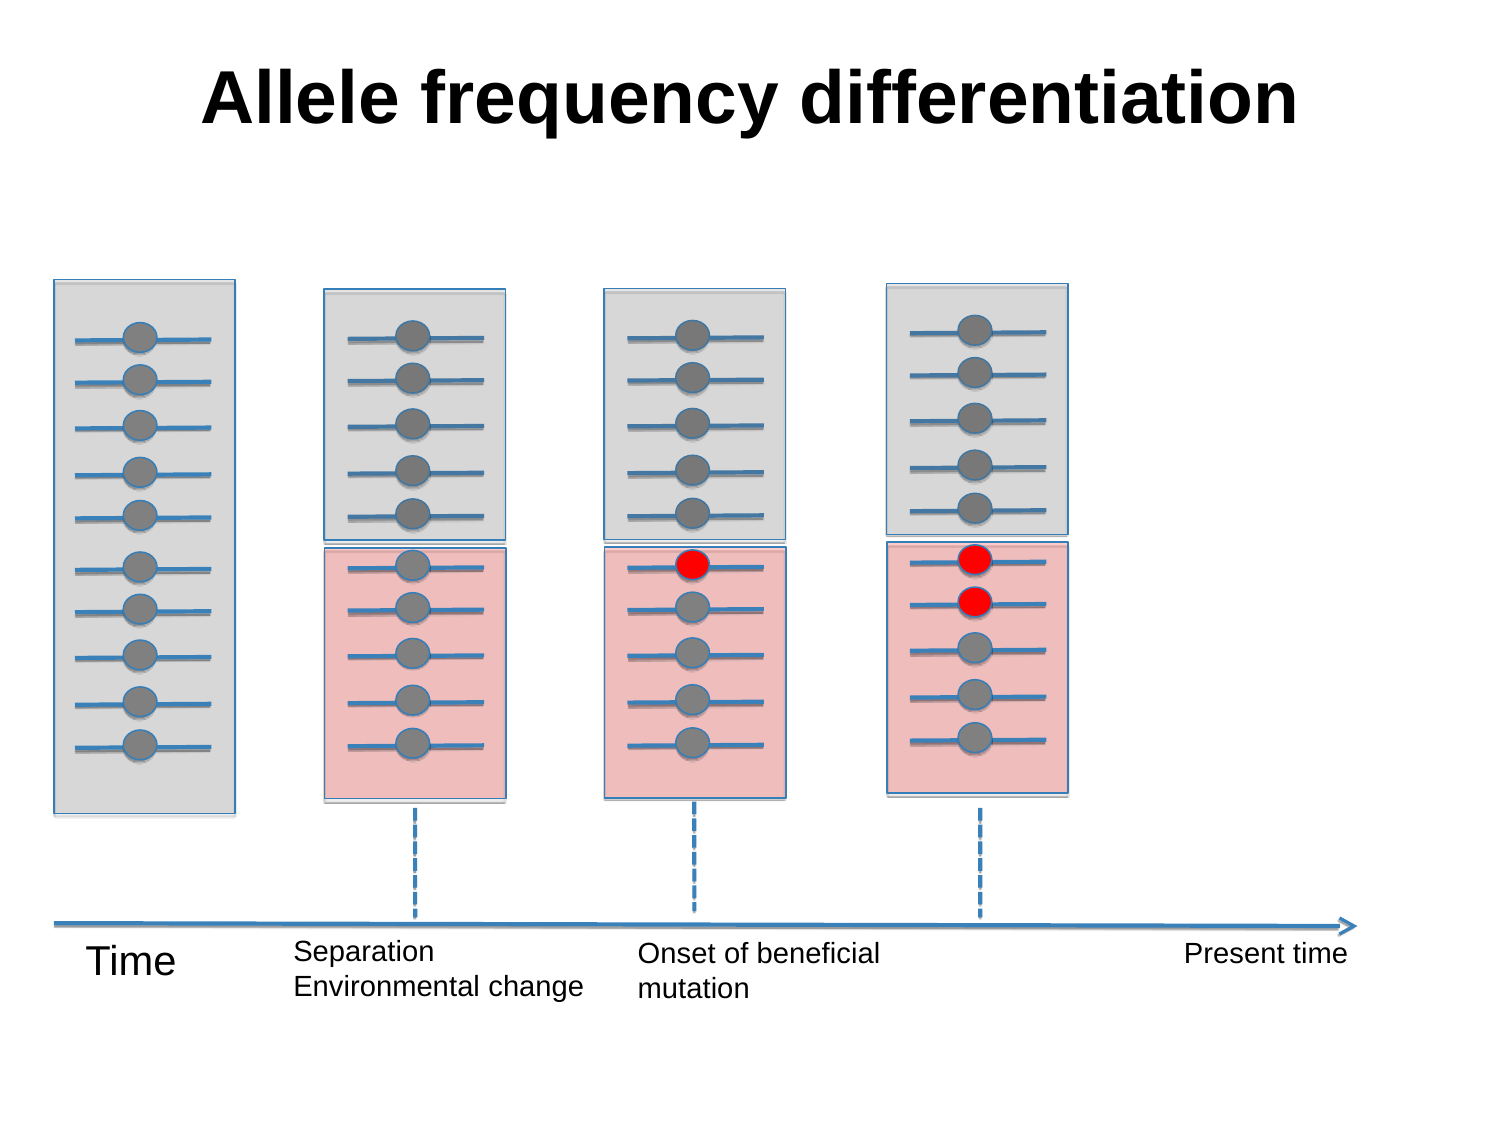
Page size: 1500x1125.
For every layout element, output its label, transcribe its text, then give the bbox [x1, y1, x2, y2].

text_box [886, 283, 1068, 535]
text_box [886, 542, 1069, 793]
text_box [604, 547, 786, 799]
text_box Time [70, 926, 192, 991]
title Allele frequency differentiation [75, 0, 1425, 188]
text_box Onset of beneficial mutation [622, 926, 904, 1012]
text_box [324, 289, 506, 540]
text_box [324, 547, 506, 799]
text_box [53, 279, 236, 814]
text_box [604, 288, 786, 540]
text_box Separation Environmental change [278, 924, 600, 1010]
text_box Present time [1169, 926, 1364, 977]
